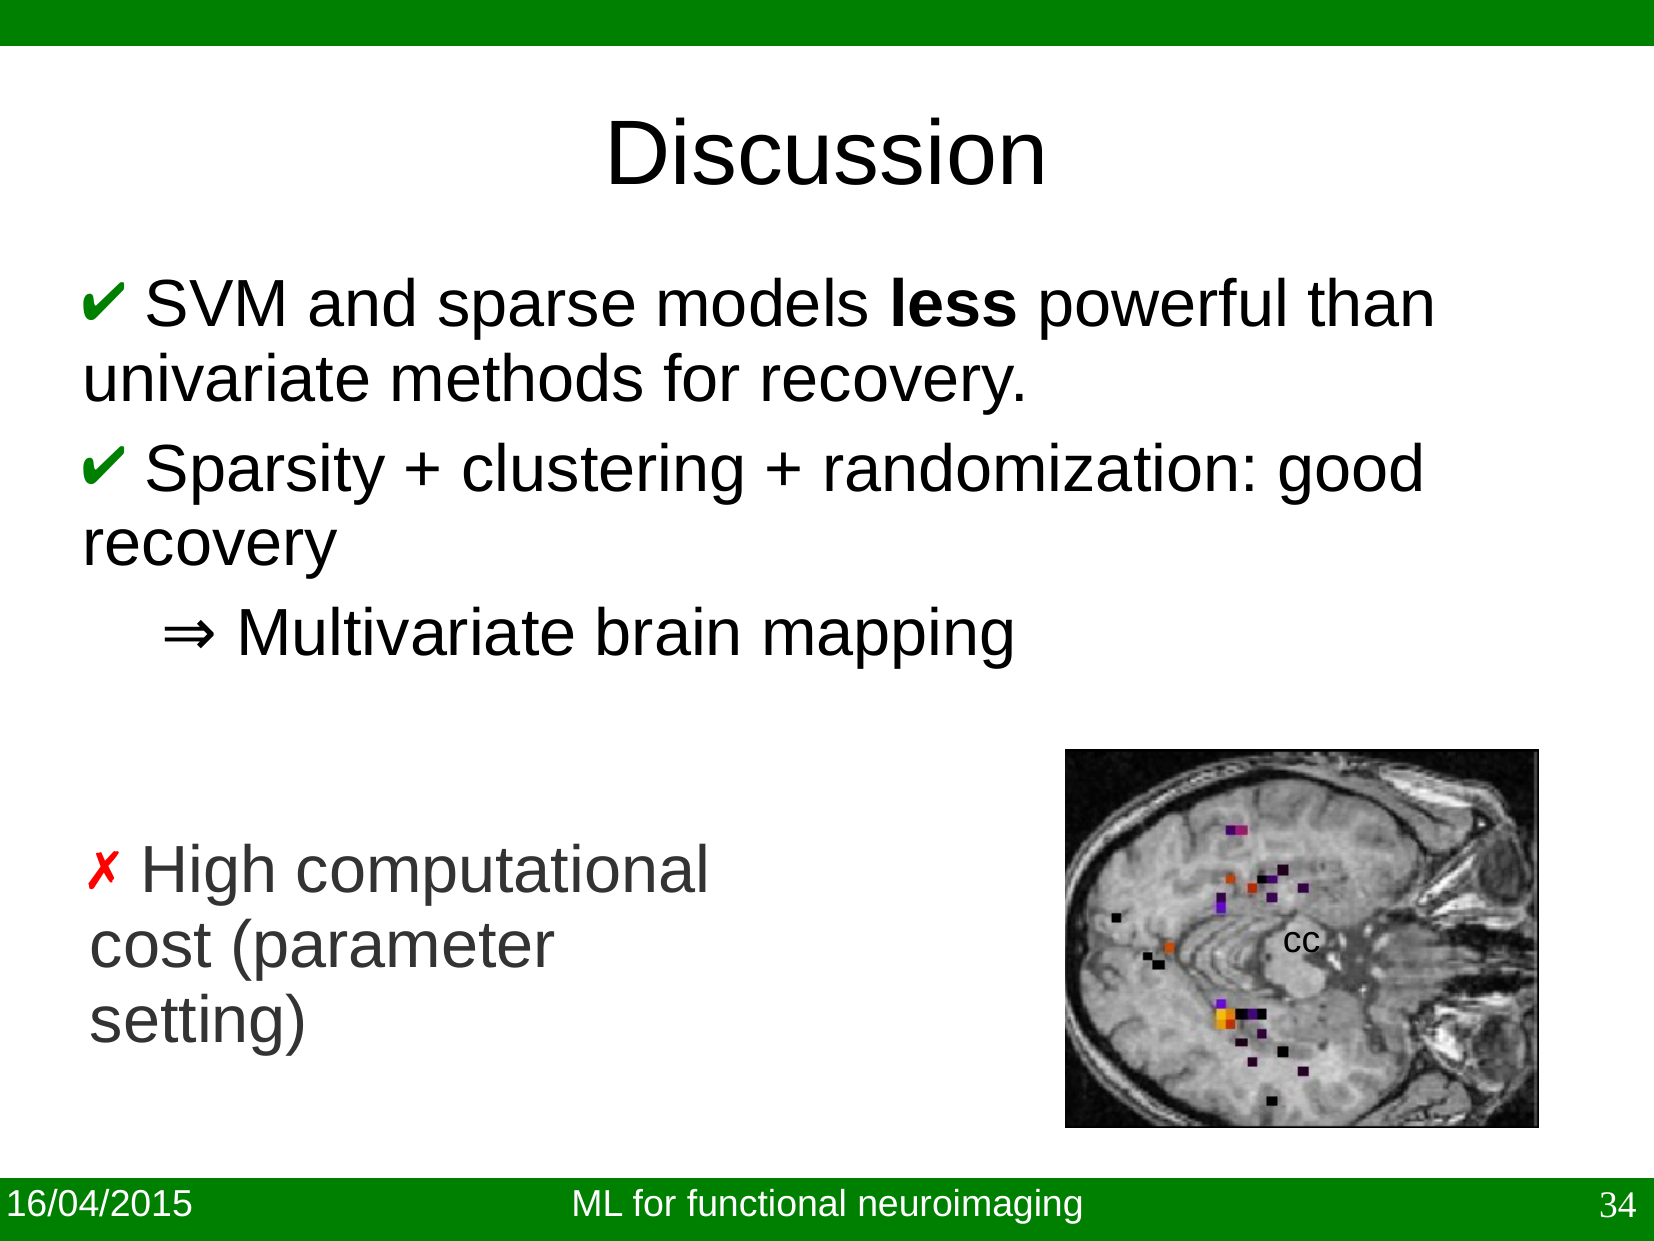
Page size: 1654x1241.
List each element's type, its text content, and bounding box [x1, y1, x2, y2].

picture [1065, 749, 1539, 1129]
subtitle SVM and sparse models less powerful than univariate methods for recovery. Sparsity + clustering + randomization: good recovery ⇒ Multivariate brain mapping [82, 258, 1571, 857]
title Discussion [82, 49, 1571, 257]
text_box High computational cost (parameter setting) [75, 825, 788, 1065]
